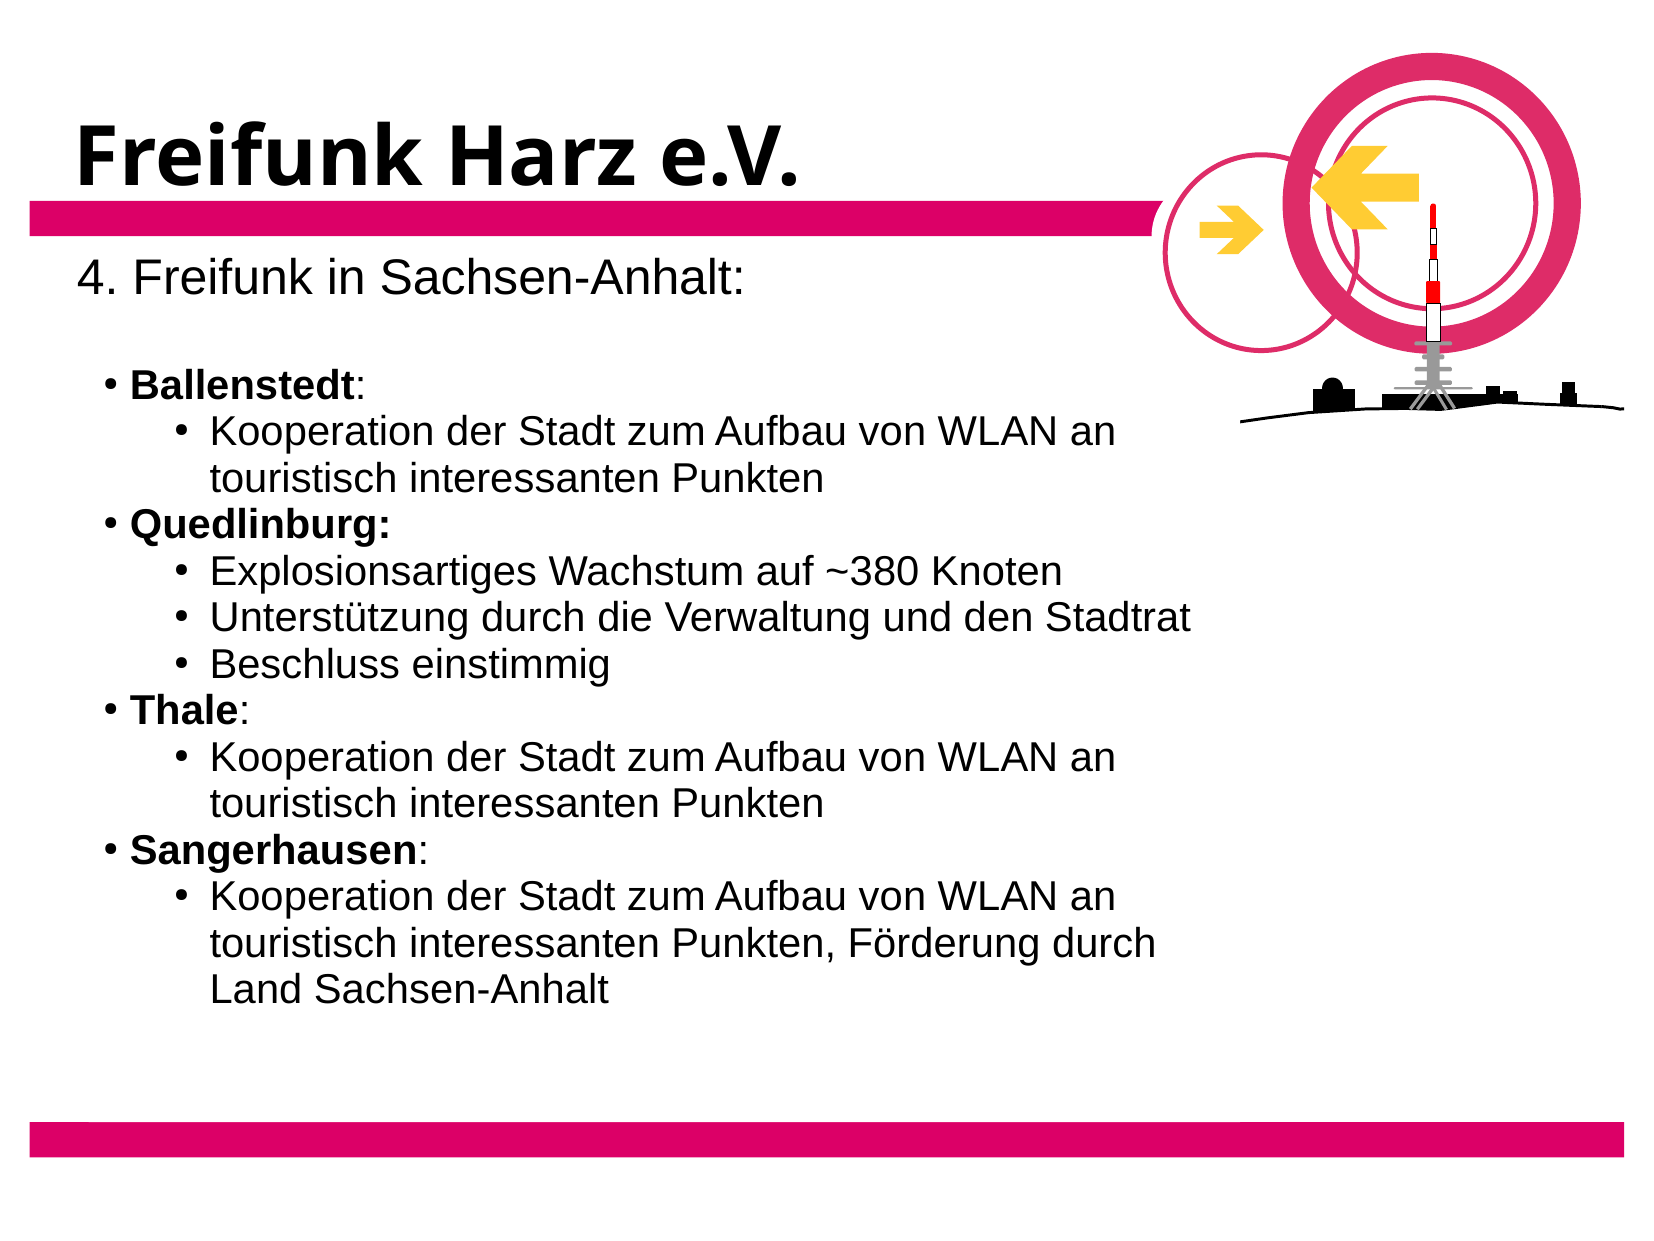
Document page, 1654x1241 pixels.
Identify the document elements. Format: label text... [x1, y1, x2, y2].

text_box Ballenstedt: Kooperation der Stadt zum Aufbau von WLAN an touristisch interessanten Punkten Quedlinburg: Explosionsartiges Wachstum auf ~380 Knoten Unterstützung durch die Verwaltung und den Stadtrat Beschluss einstimmig Thale: Kooperation der Stadt zum Aufbau von WLAN an touristisch interessanten Punkten Sangerhausen: Kooperation der Stadt zum Aufbau von WLAN an touristisch interessanten Punkten, Förderung durch Land Sachsen-Anhalt [88, 354, 1241, 1123]
subtitle 4. Freifunk in Sachsen-Anhalt: [76, 218, 798, 337]
